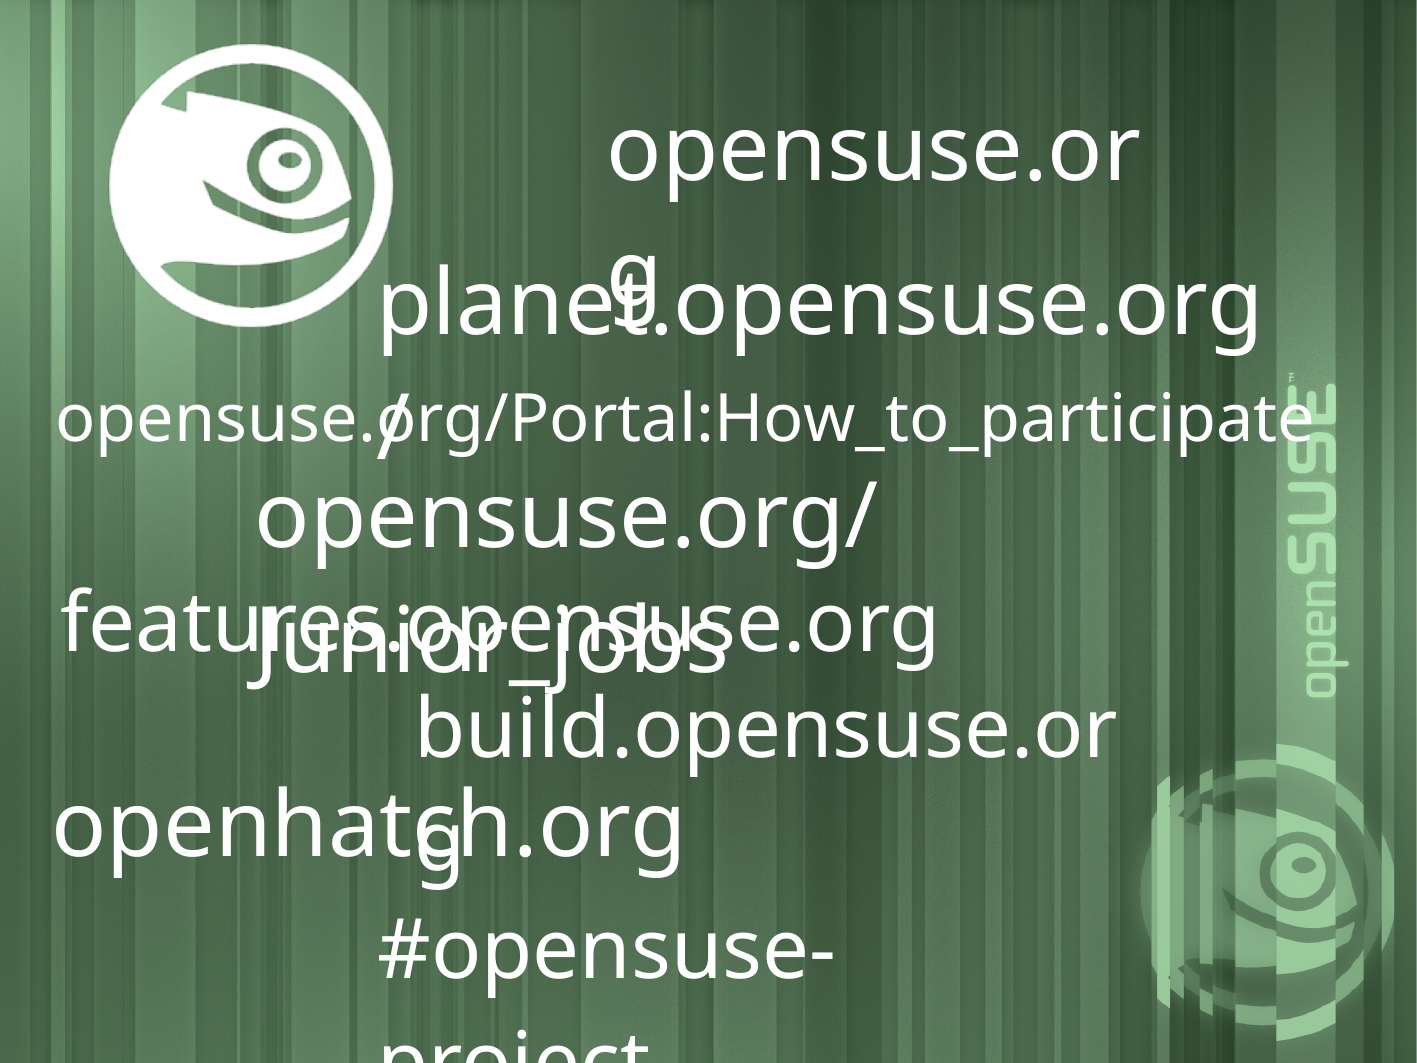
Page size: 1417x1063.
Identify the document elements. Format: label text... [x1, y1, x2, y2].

text_box opensuse.org/Portal:How_to_participate [40, 362, 1417, 471]
picture [392, 1052, 416, 1063]
text_box #opensuse-project [362, 881, 1103, 1014]
text_box openhatch.org [36, 751, 1050, 895]
picture [474, 1052, 499, 1063]
text_box features.opensuse.org [45, 555, 966, 687]
text_box opensuse.org/Junior_jobs [239, 471, 1287, 585]
text_box build.opensuse.org [399, 660, 1140, 792]
text_box planet.opensuse.org/ [361, 228, 1299, 372]
text_box opensuse.org [592, 75, 1188, 219]
picture [0, 0, 1417, 1063]
picture [546, 1052, 568, 1063]
